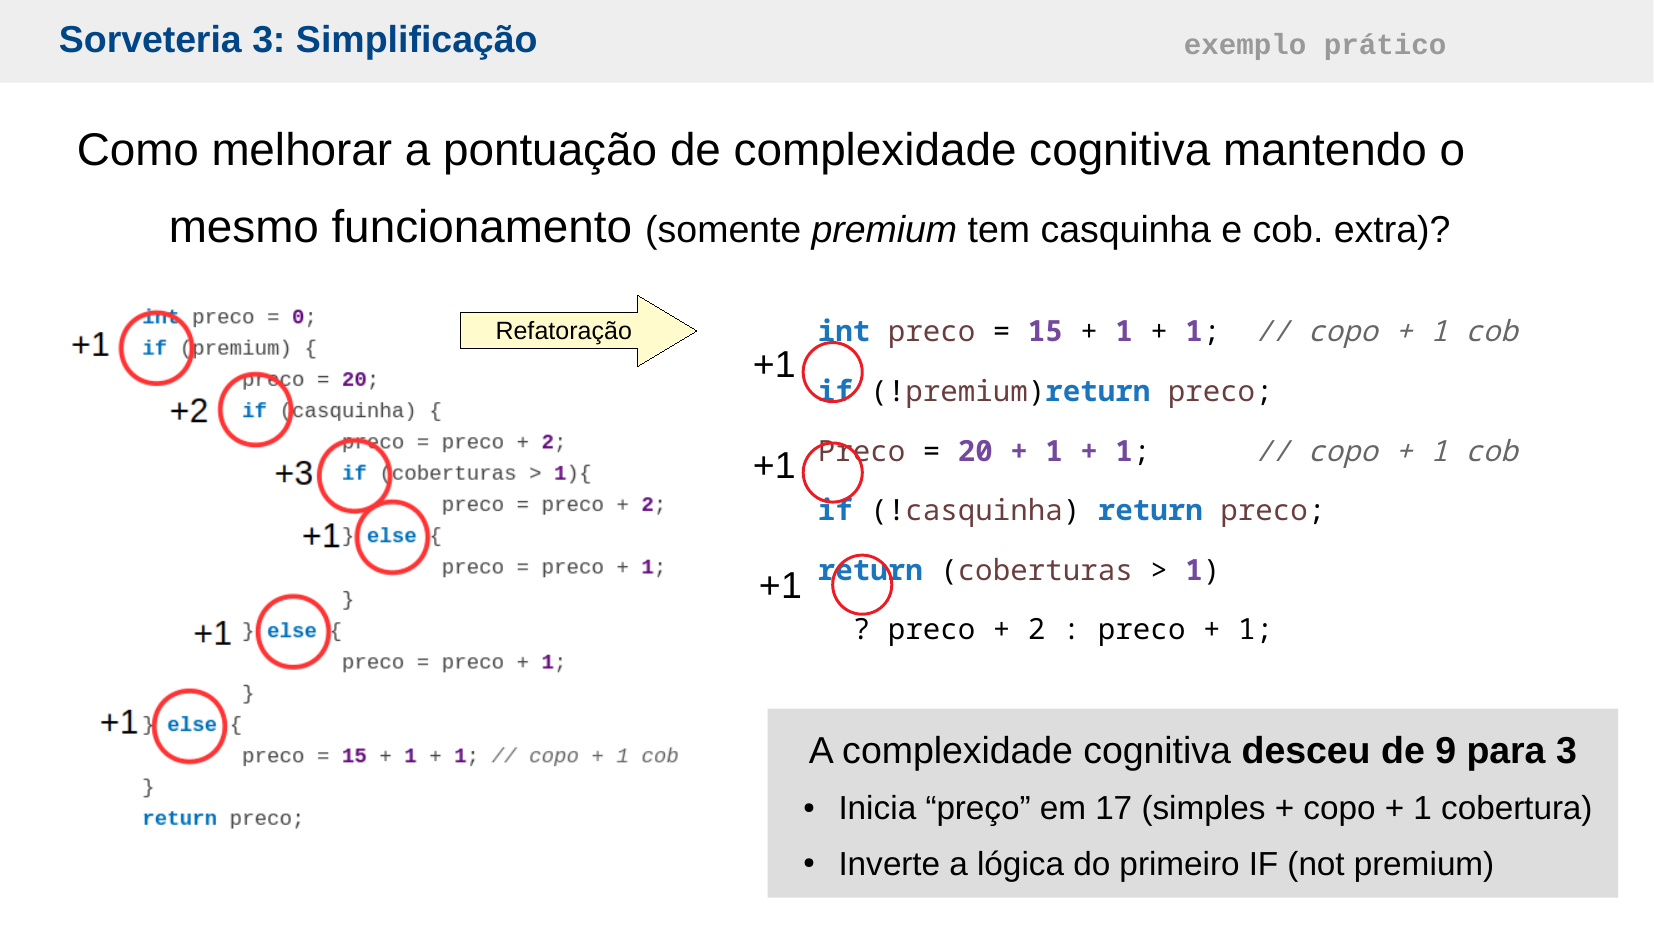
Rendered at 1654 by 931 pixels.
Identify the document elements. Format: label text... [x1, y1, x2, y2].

text_box exemplo prático [1169, 23, 1644, 71]
text_box Refatoração [460, 295, 697, 367]
text_box [0, 0, 1654, 83]
text_box A complexidade cognitiva desceu de 9 para 3 Inicia “preço” em 17 (simples + copo + 1 cobertura) Inverte a lógica do primeiro IF (not premium) [767, 708, 1619, 898]
picture [35, 295, 697, 837]
text_box Como melhorar a pontuação de complexidade cognitiva mantendo o mesmo funcionamento (somente premium tem casquinha e cob. extra)? [47, 90, 1583, 260]
picture [640, 295, 697, 330]
text_box +1 [738, 336, 821, 394]
title Sorveteria 3: Simplificação [59, 14, 1182, 66]
text_box +1 [738, 437, 821, 494]
text_box int preco = 15 + 1 + 1; // copo + 1 cob if (!premium)return preco; Preco = 20 + 1 + 1; // copo + 1 cob if (!casquinha) return preco; return (coberturas > 1) ? preco + 2 : preco + 1; [803, 283, 1619, 645]
text_box +1 [744, 557, 827, 615]
